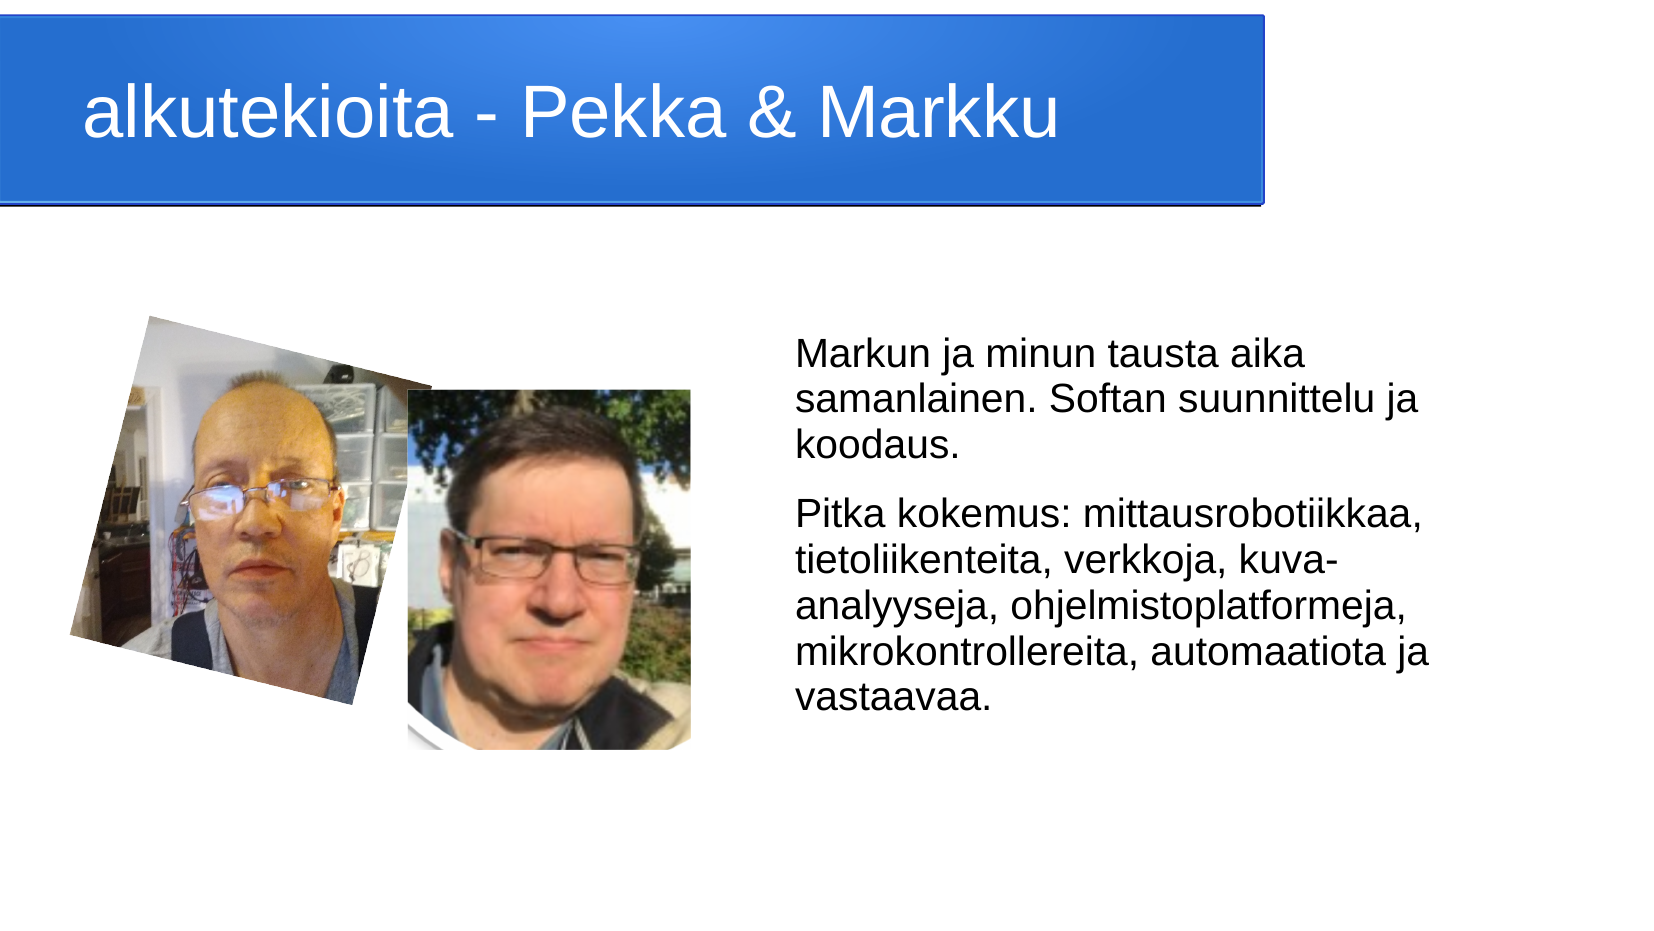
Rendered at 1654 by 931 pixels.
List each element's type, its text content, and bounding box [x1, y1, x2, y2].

picture [69, 315, 691, 751]
title alkutekioita - Pekka & Markku [82, 35, 1235, 189]
list Markun ja minun tausta aika samanlainen. Softan suunnittelu ja koodaus. Pitka kokemus: mittausrobotiikkaa, tietoliikenteita, verkkoja, kuva-analyyseja, ohjelmistoplatformeja, mikrokontrollereita, automaatiota ja vastaavaa. [795, 330, 1432, 765]
